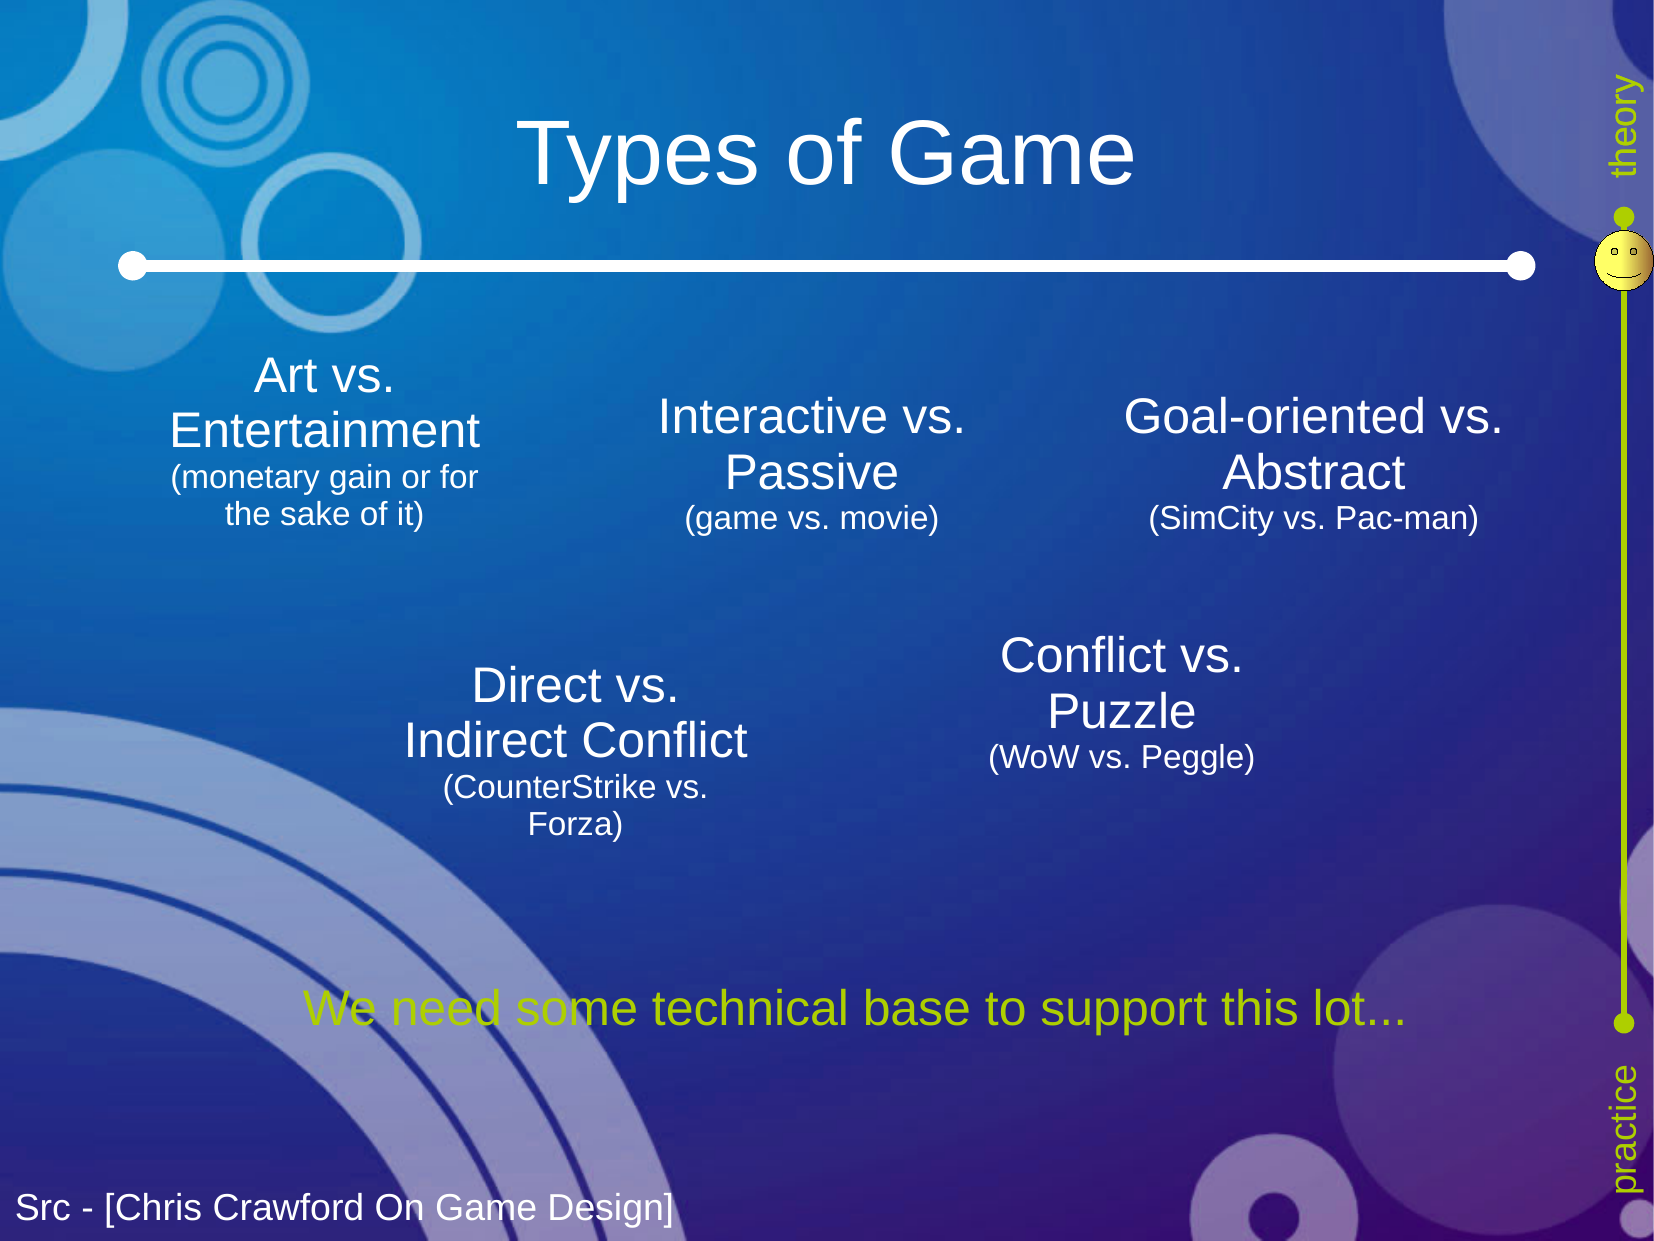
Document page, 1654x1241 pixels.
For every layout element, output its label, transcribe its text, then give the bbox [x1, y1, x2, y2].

picture [0, 0, 1654, 1241]
text_box Goal-oriented vs. Abstract (SimCity vs. Pac-man) [1062, 380, 1565, 562]
text_box Interactive vs. Passive (game vs. movie) [620, 380, 1004, 562]
text_box Conflict vs. Puzzle (WoW vs. Peggle) [944, 620, 1300, 801]
text_box Src - [Chris Crawford On Game Design] [0, 1178, 690, 1241]
text_box [1594, 230, 1654, 291]
text_box Art vs. Entertainment (monetary gain or for the sake of it) [147, 339, 502, 562]
title Types of Game [82, 49, 1571, 257]
text_box Direct vs. Indirect Conflict (CounterStrike vs. Forza) [383, 649, 768, 872]
text_box We need some technical base to support this lot... [288, 973, 1424, 1050]
